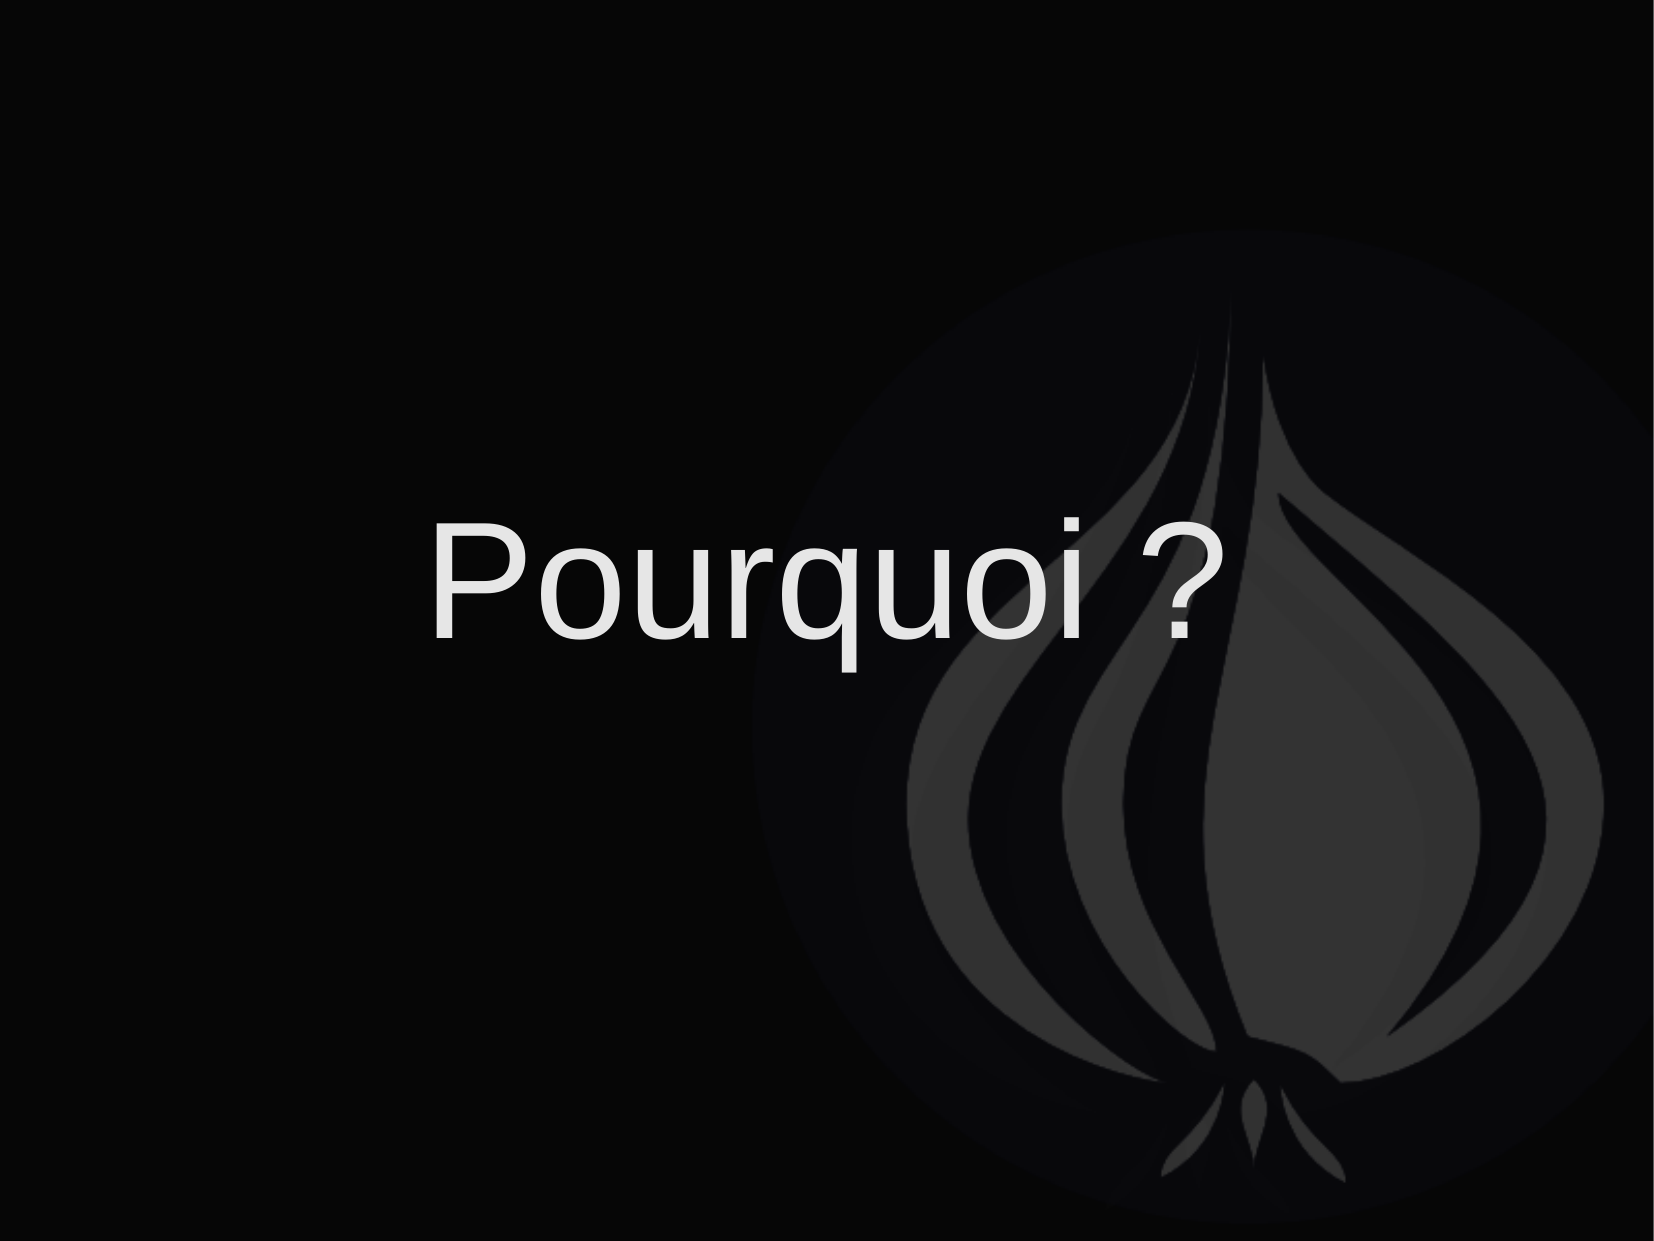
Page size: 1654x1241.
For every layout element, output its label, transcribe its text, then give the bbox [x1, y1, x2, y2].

picture [0, 0, 1654, 1241]
subtitle Pourquoi ? [82, 59, 1571, 1102]
